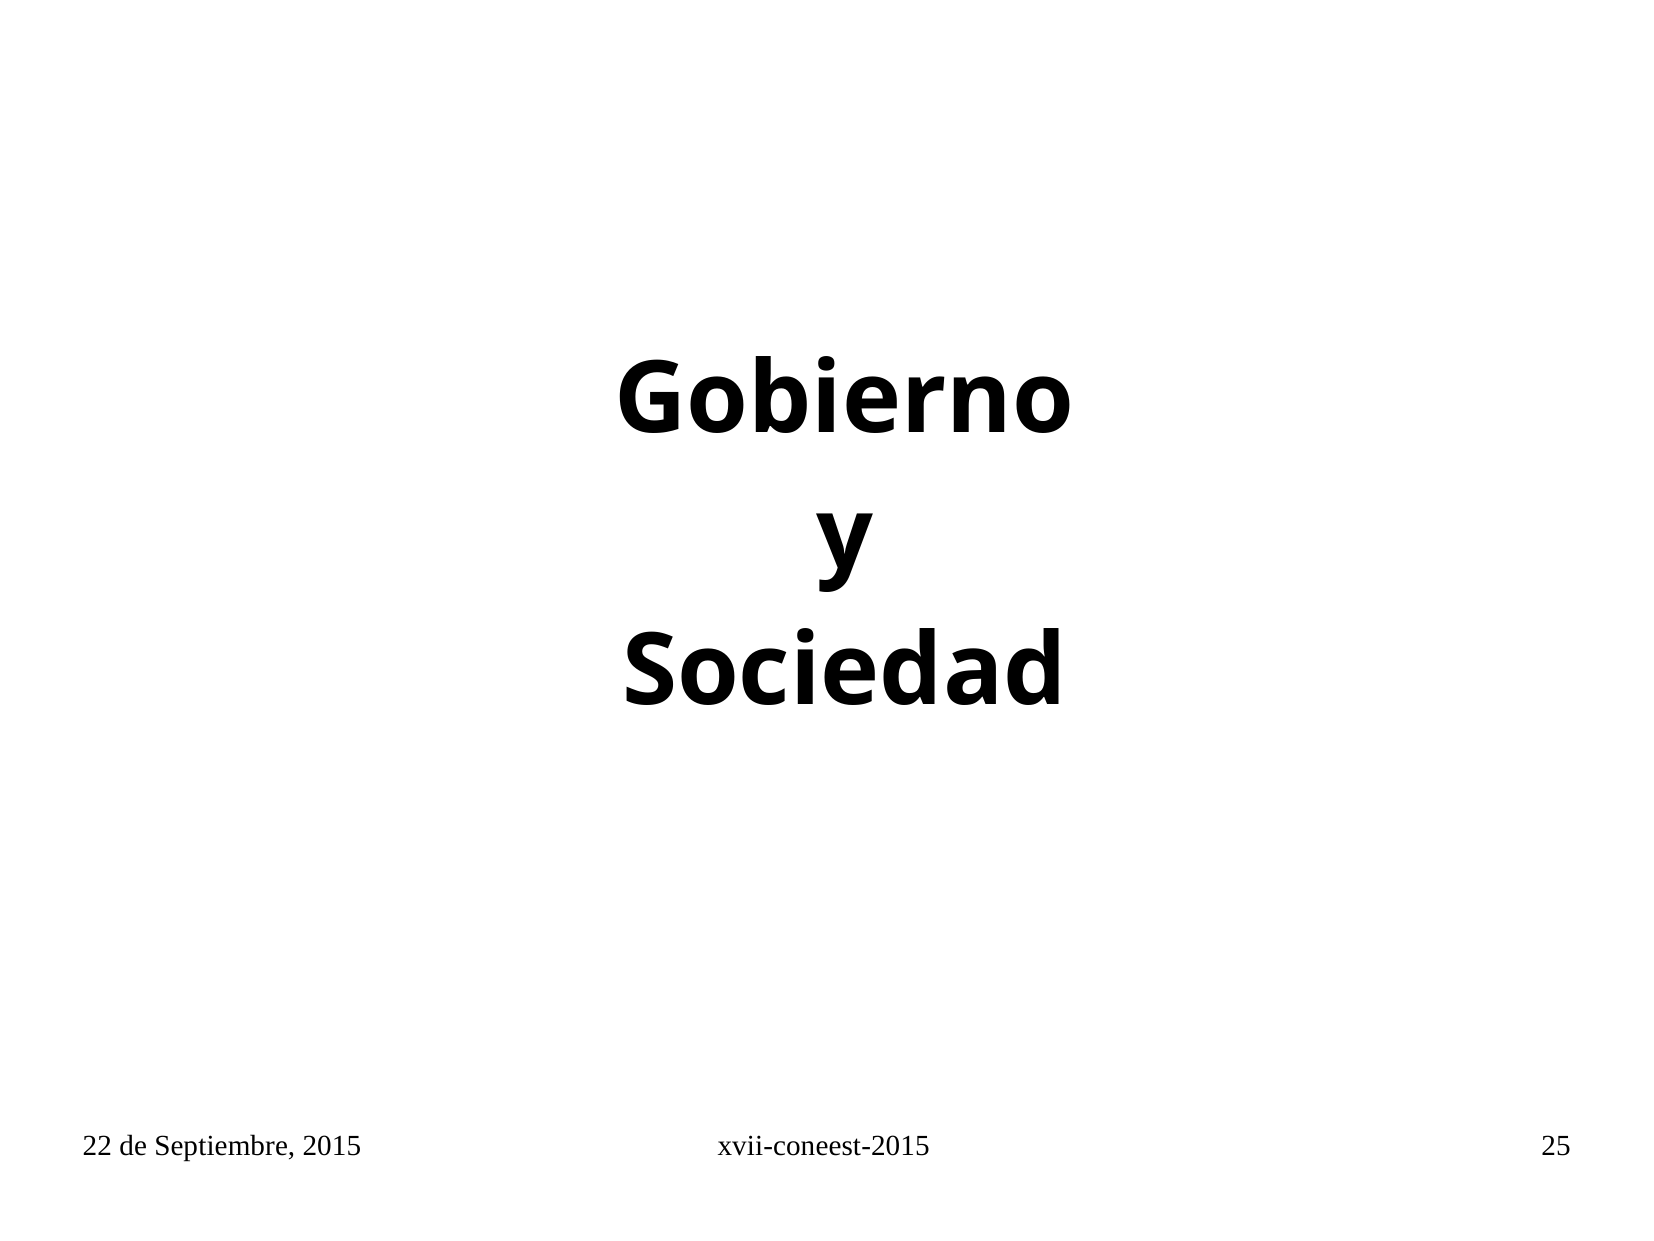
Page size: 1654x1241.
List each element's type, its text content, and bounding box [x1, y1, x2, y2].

subtitle Gobierno y Sociedad [82, 49, 1571, 1010]
